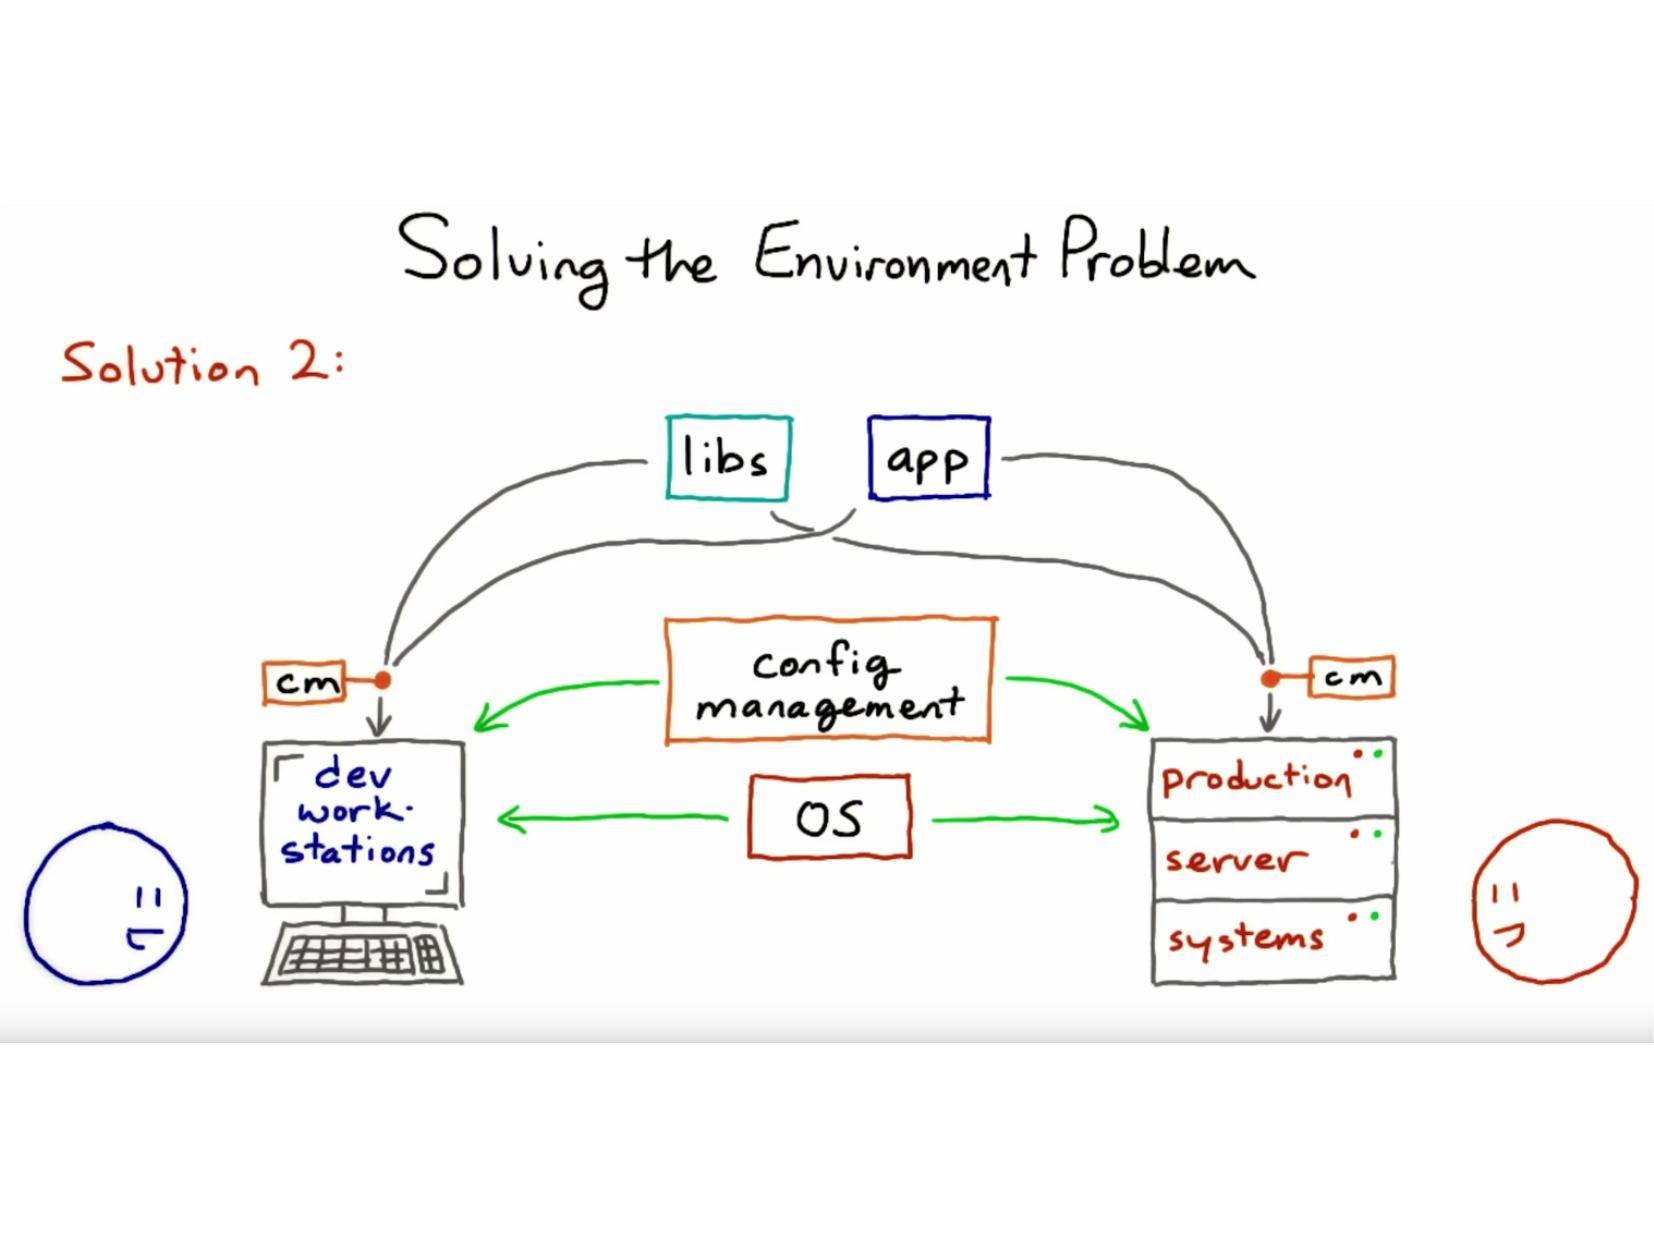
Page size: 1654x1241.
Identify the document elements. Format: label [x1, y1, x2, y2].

picture [0, 204, 1654, 1043]
